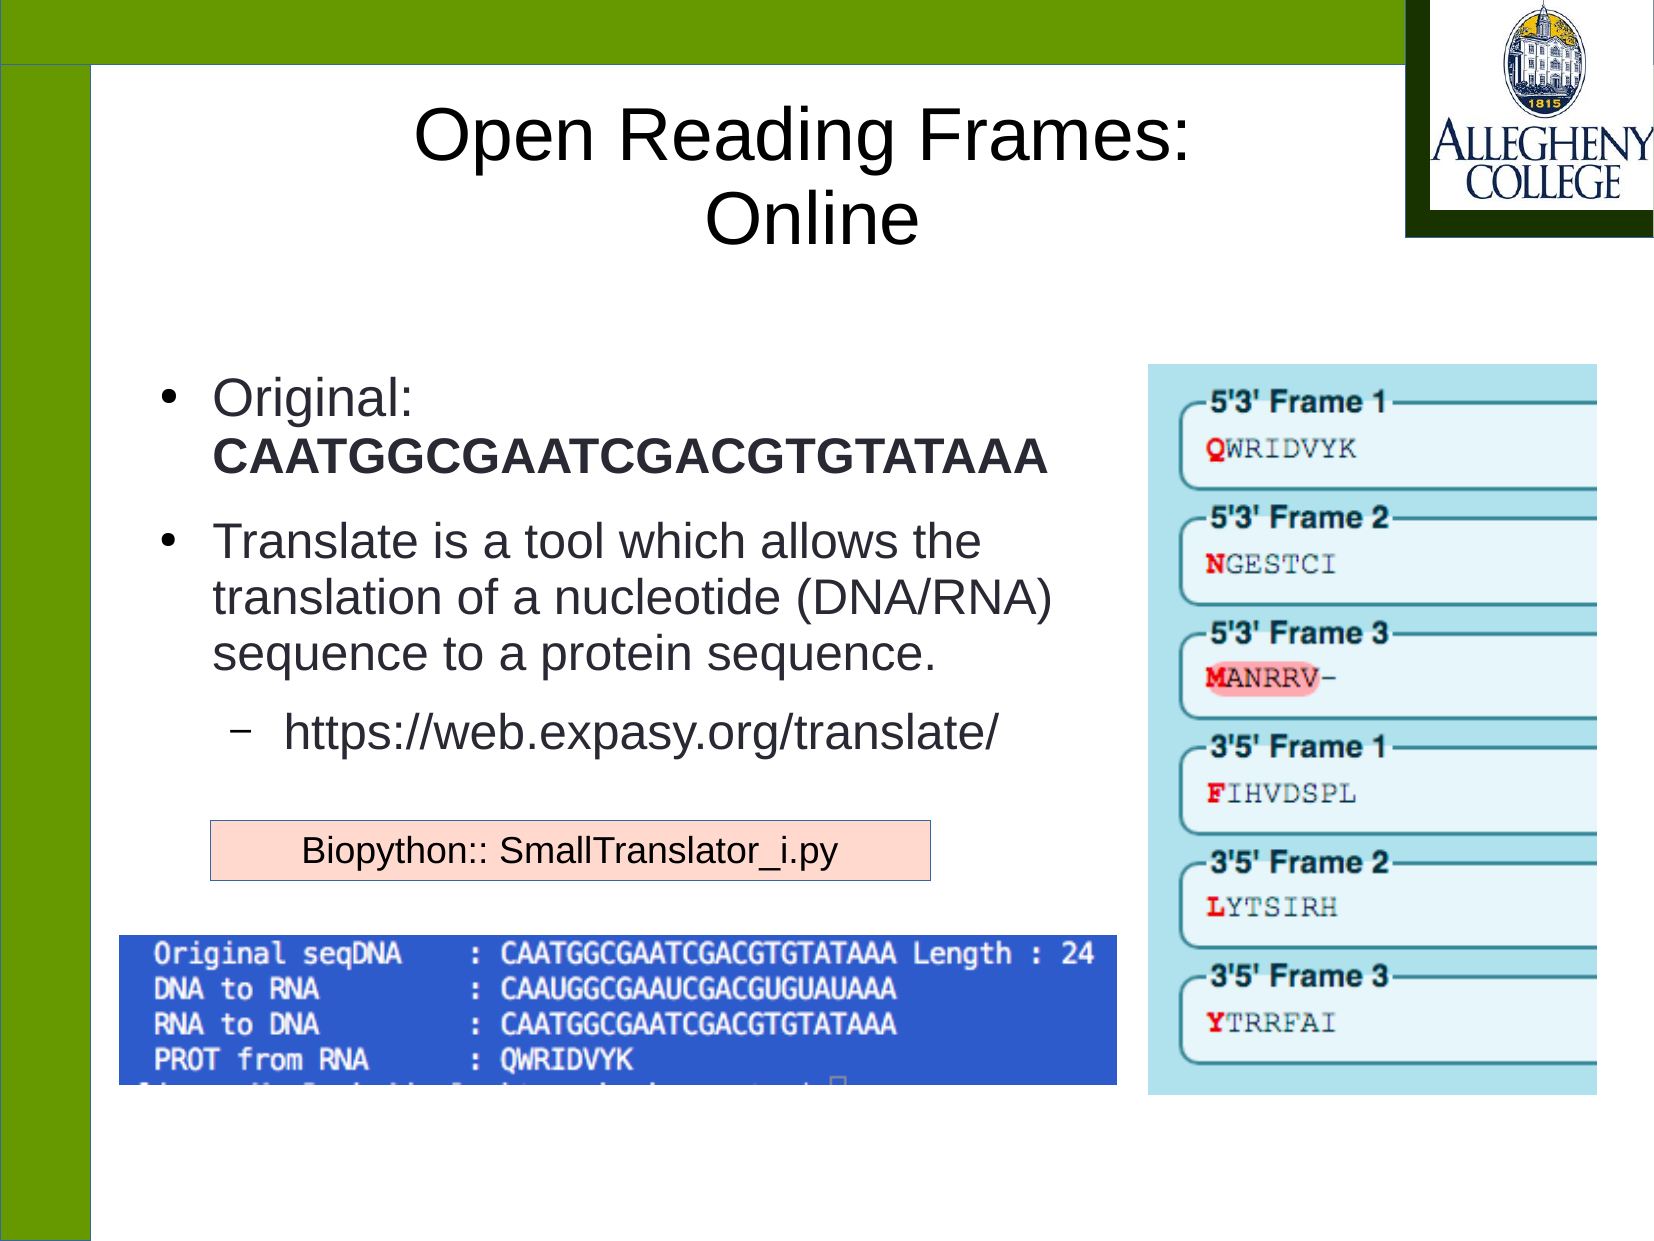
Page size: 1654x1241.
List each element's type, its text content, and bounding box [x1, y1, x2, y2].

text_box [1515, 210, 1654, 238]
picture [1430, 0, 1654, 210]
picture [119, 935, 1117, 1085]
text_box [0, 0, 1430, 1241]
picture [1148, 364, 1597, 1096]
text_box Biopython:: SmallTranslator_i.py [210, 820, 931, 881]
list Original: CAATGGCGAATCGACGTGTATAAA Translate is a tool which allows the translation of a nucleotide (DNA/RNA) sequence to a protein sequence. https://web.expasy.org/translate/ [141, 367, 1096, 796]
title Open Reading Frames: Online [112, 73, 1515, 281]
